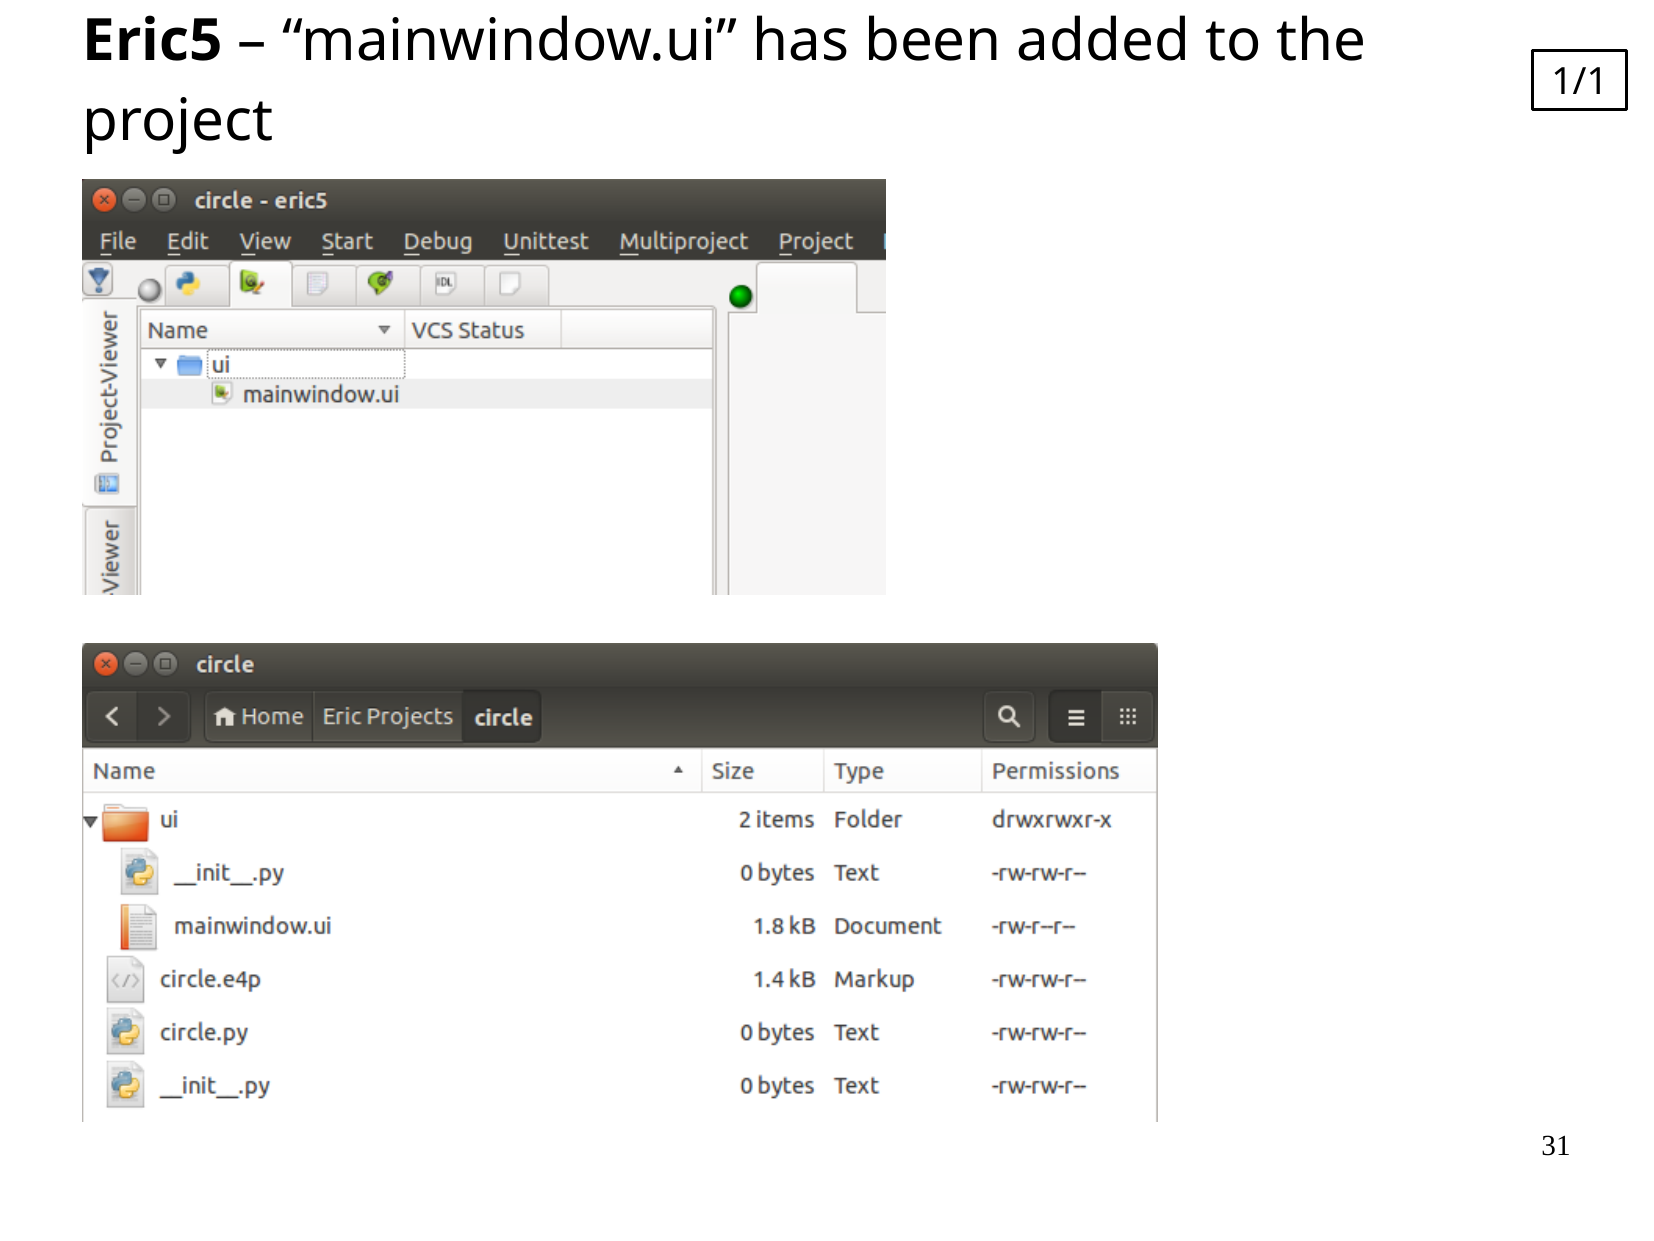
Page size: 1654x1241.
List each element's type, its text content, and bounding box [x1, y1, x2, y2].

picture [82, 179, 886, 595]
text_box 1/1 [1532, 50, 1627, 110]
picture [82, 643, 1158, 1123]
title Eric5 – “mainwindow.ui” has been added to the project [82, 39, 1571, 116]
